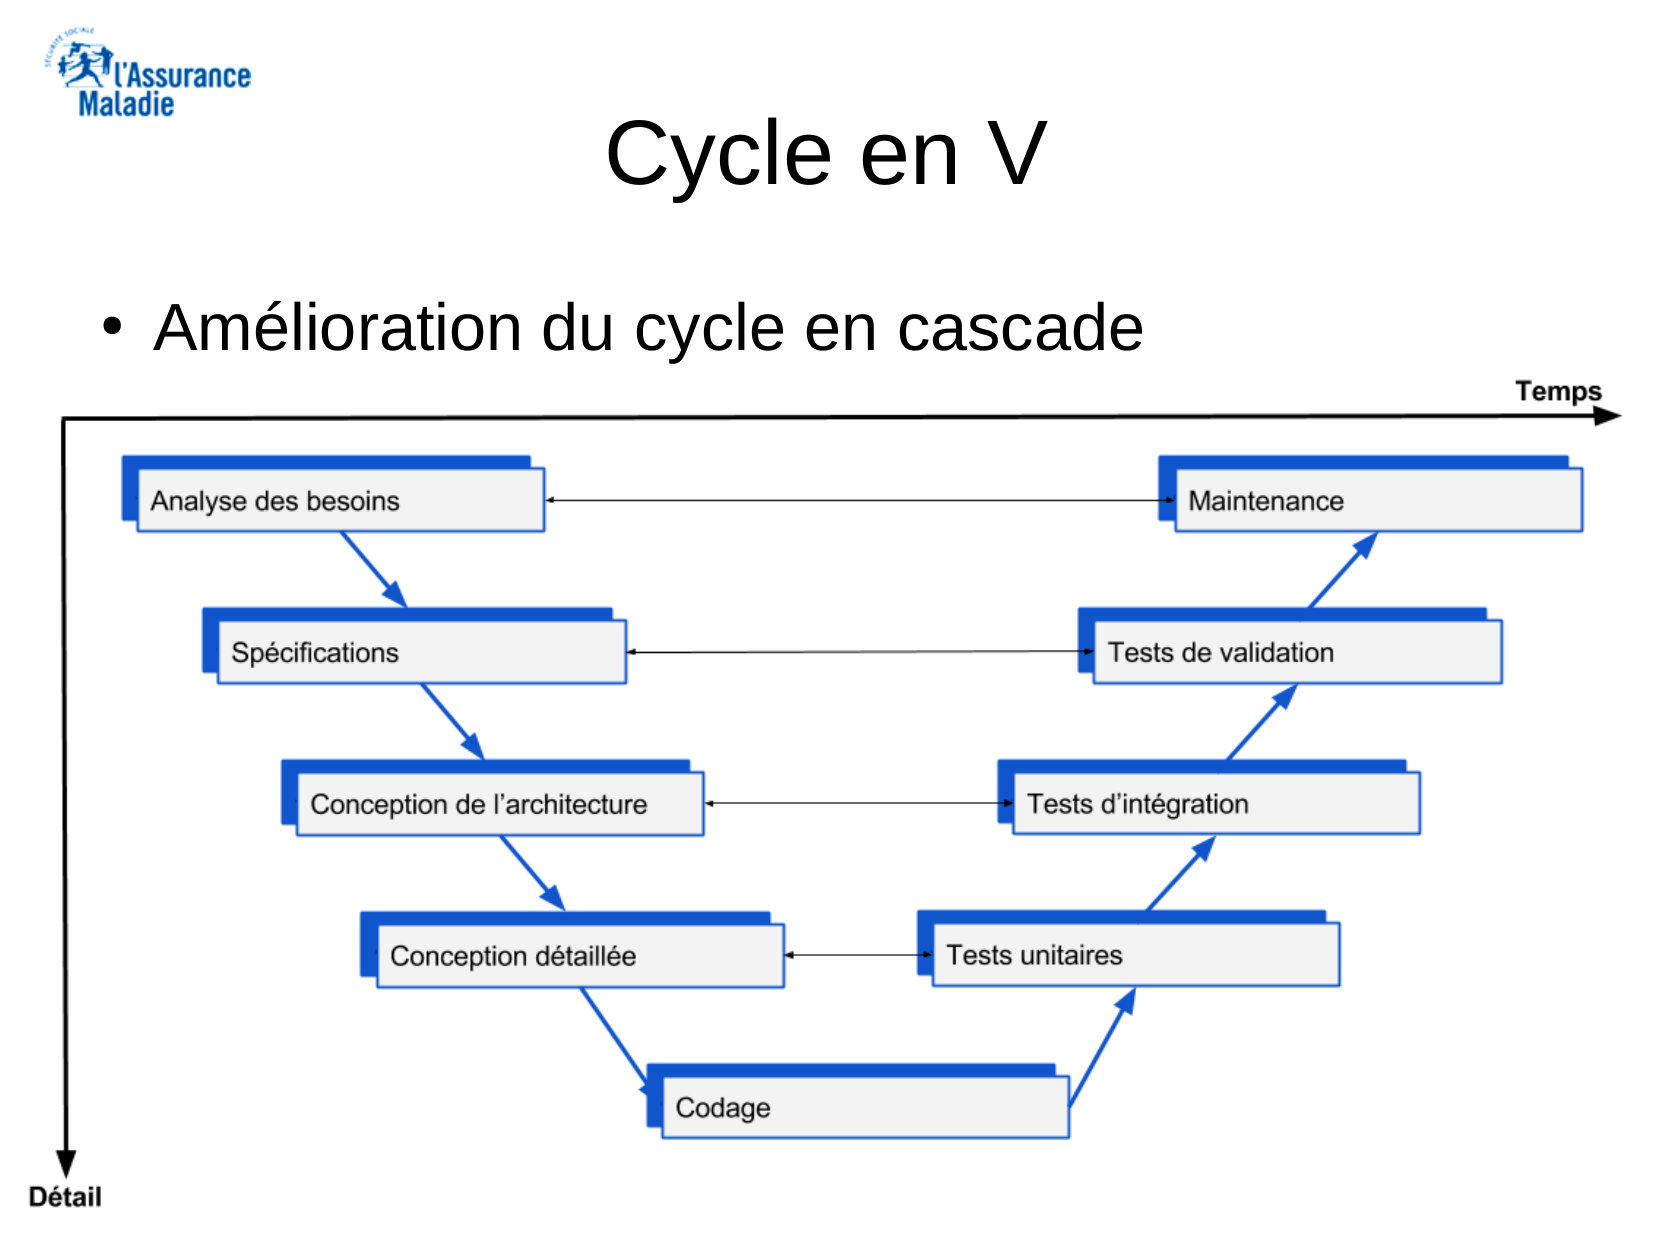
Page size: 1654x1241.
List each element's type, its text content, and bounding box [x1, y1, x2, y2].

title Cycle en V [82, 49, 1571, 257]
picture [0, 364, 1652, 1241]
list Amélioration du cycle en cascade [82, 290, 1571, 364]
picture [23, 23, 251, 118]
